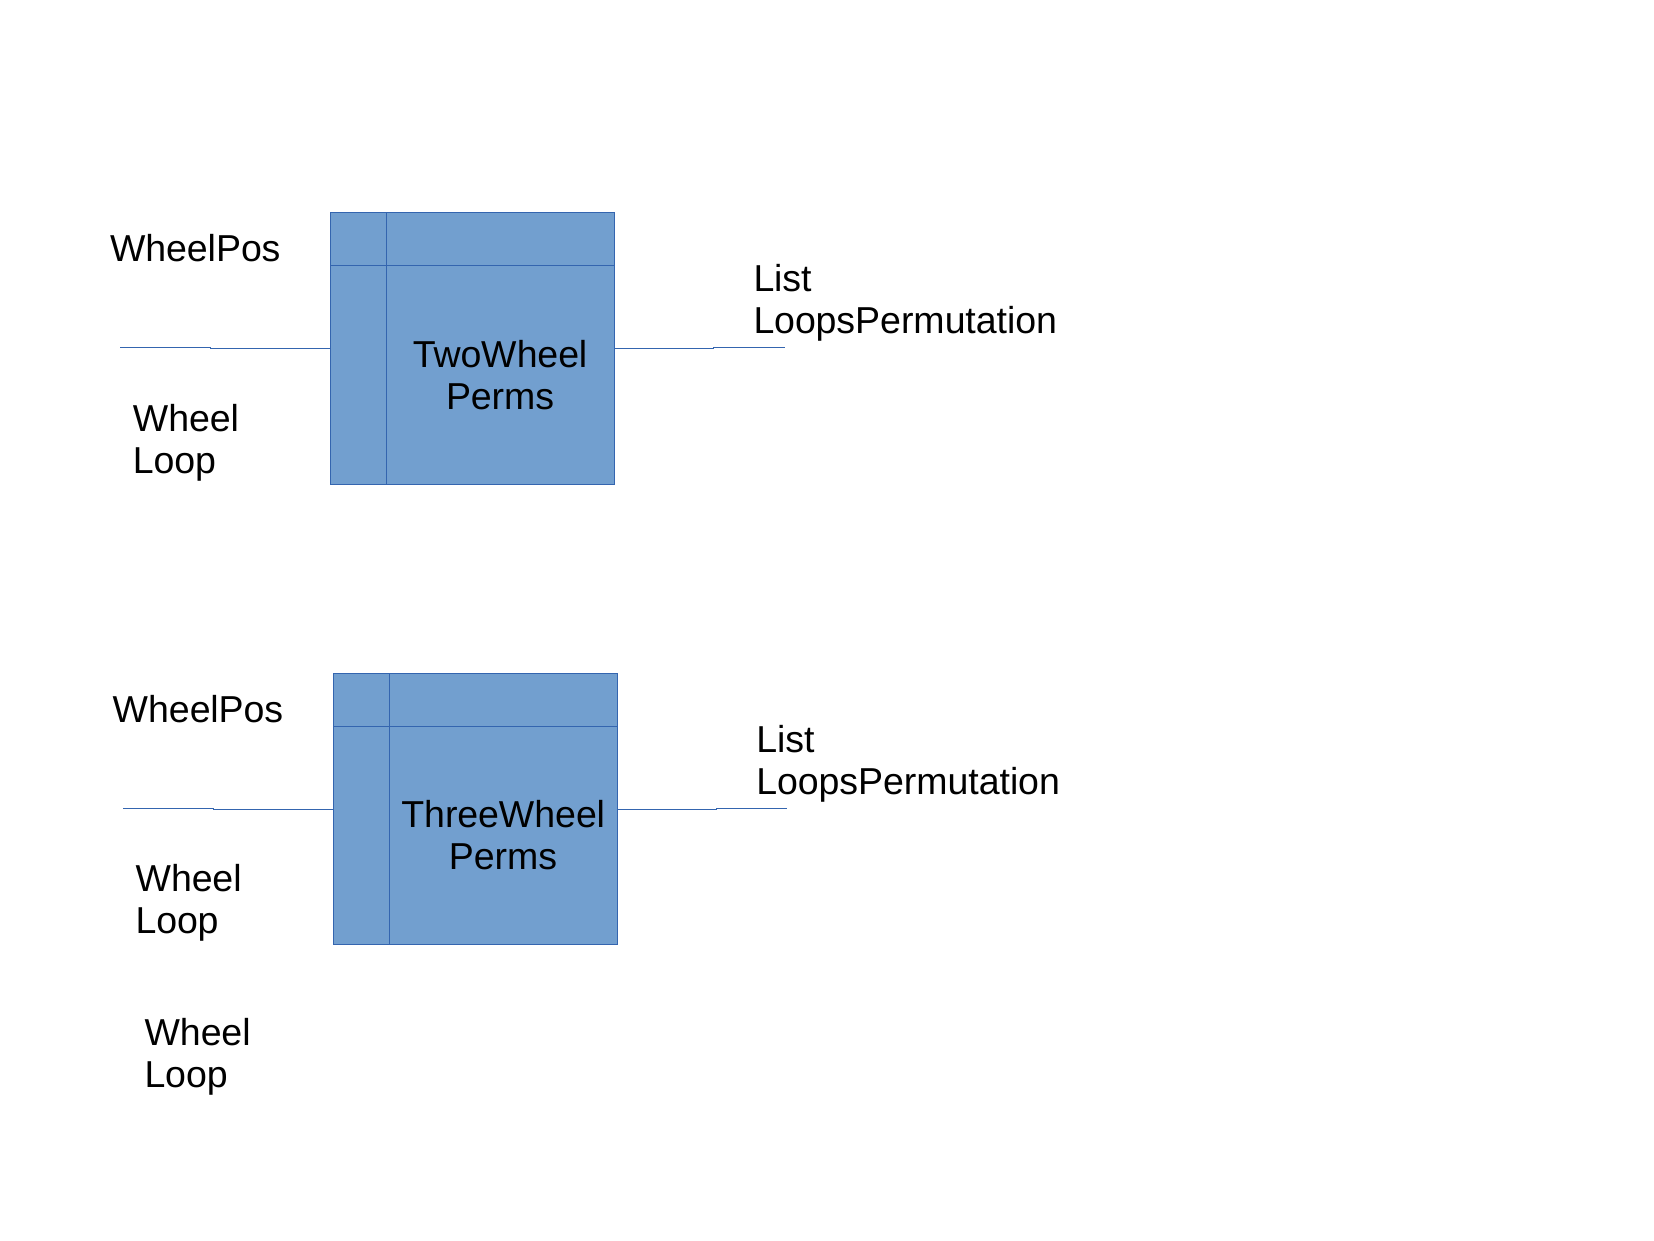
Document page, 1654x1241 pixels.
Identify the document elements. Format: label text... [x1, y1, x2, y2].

text_box WheelLoop [129, 1003, 272, 1103]
text_box WheelLoop [118, 389, 260, 489]
text_box TwoWheel Perms [330, 212, 615, 485]
text_box ThreeWheel Perms [333, 673, 618, 945]
text_box WheelPos [95, 219, 296, 277]
text_box List LoopsPermutation [738, 250, 1072, 350]
text_box WheelLoop [120, 850, 263, 950]
text_box WheelPos [97, 680, 299, 738]
text_box List LoopsPermutation [741, 710, 1075, 810]
